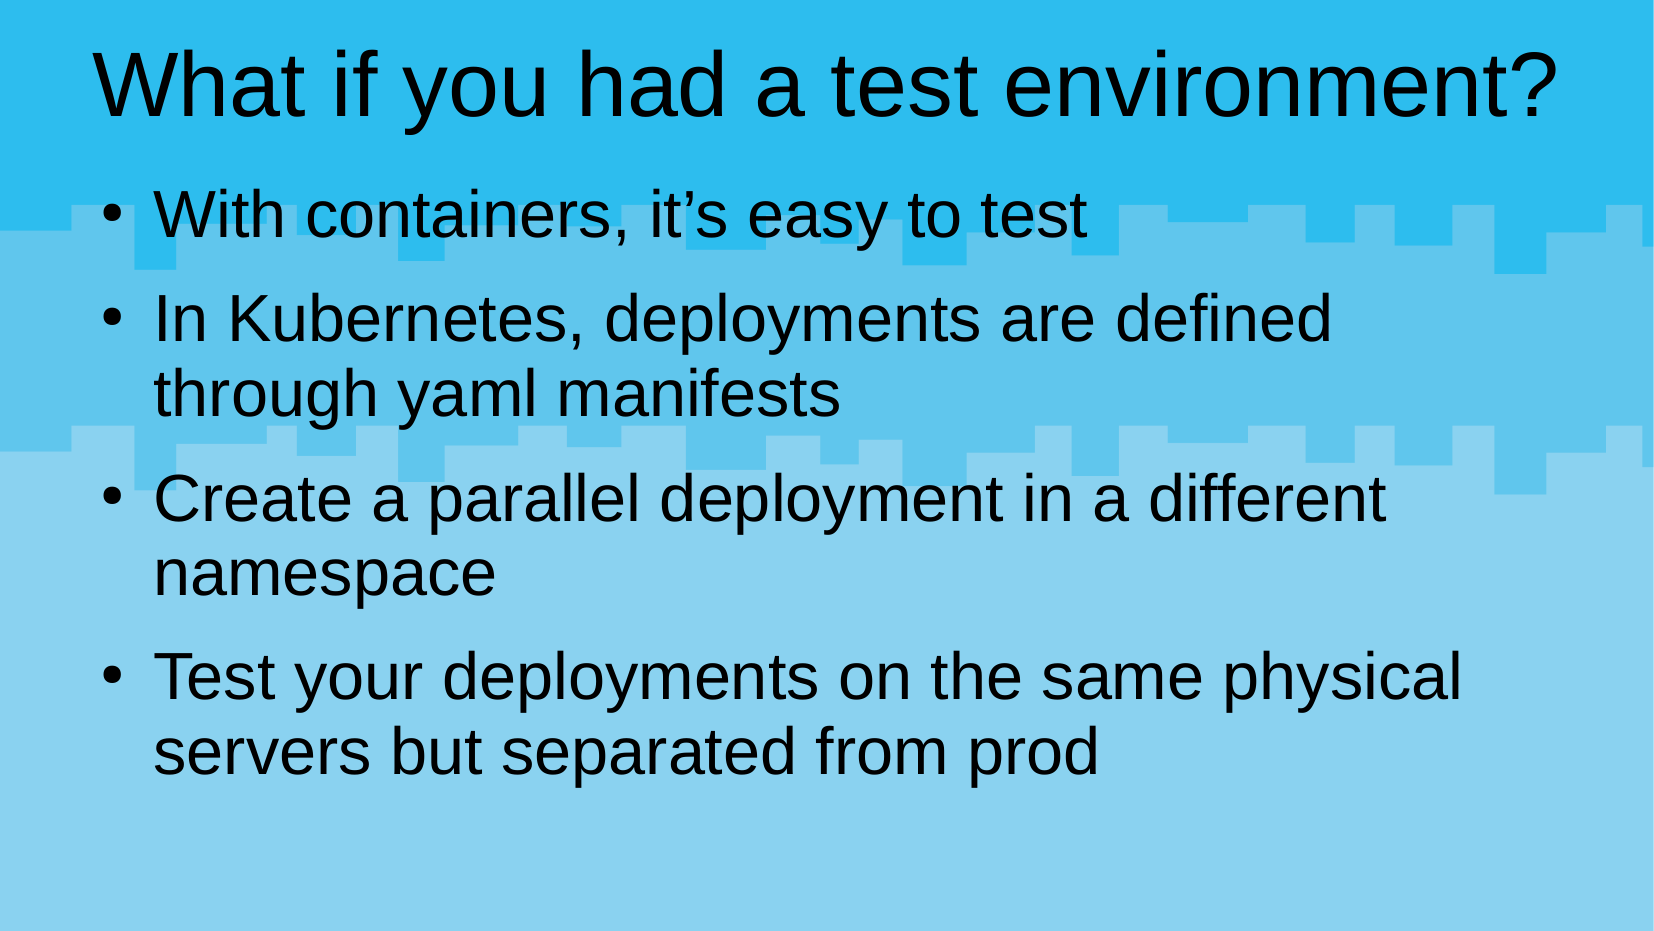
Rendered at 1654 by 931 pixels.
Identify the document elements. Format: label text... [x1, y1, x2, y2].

picture [0, 0, 1654, 931]
list With containers, it’s easy to test In Kubernetes, deployments are defined through yaml manifests Create a parallel deployment in a different namespace Test your deployments on the same physical servers but separated from prod [82, 177, 1571, 827]
title What if you had a test environment? [82, 7, 1571, 163]
